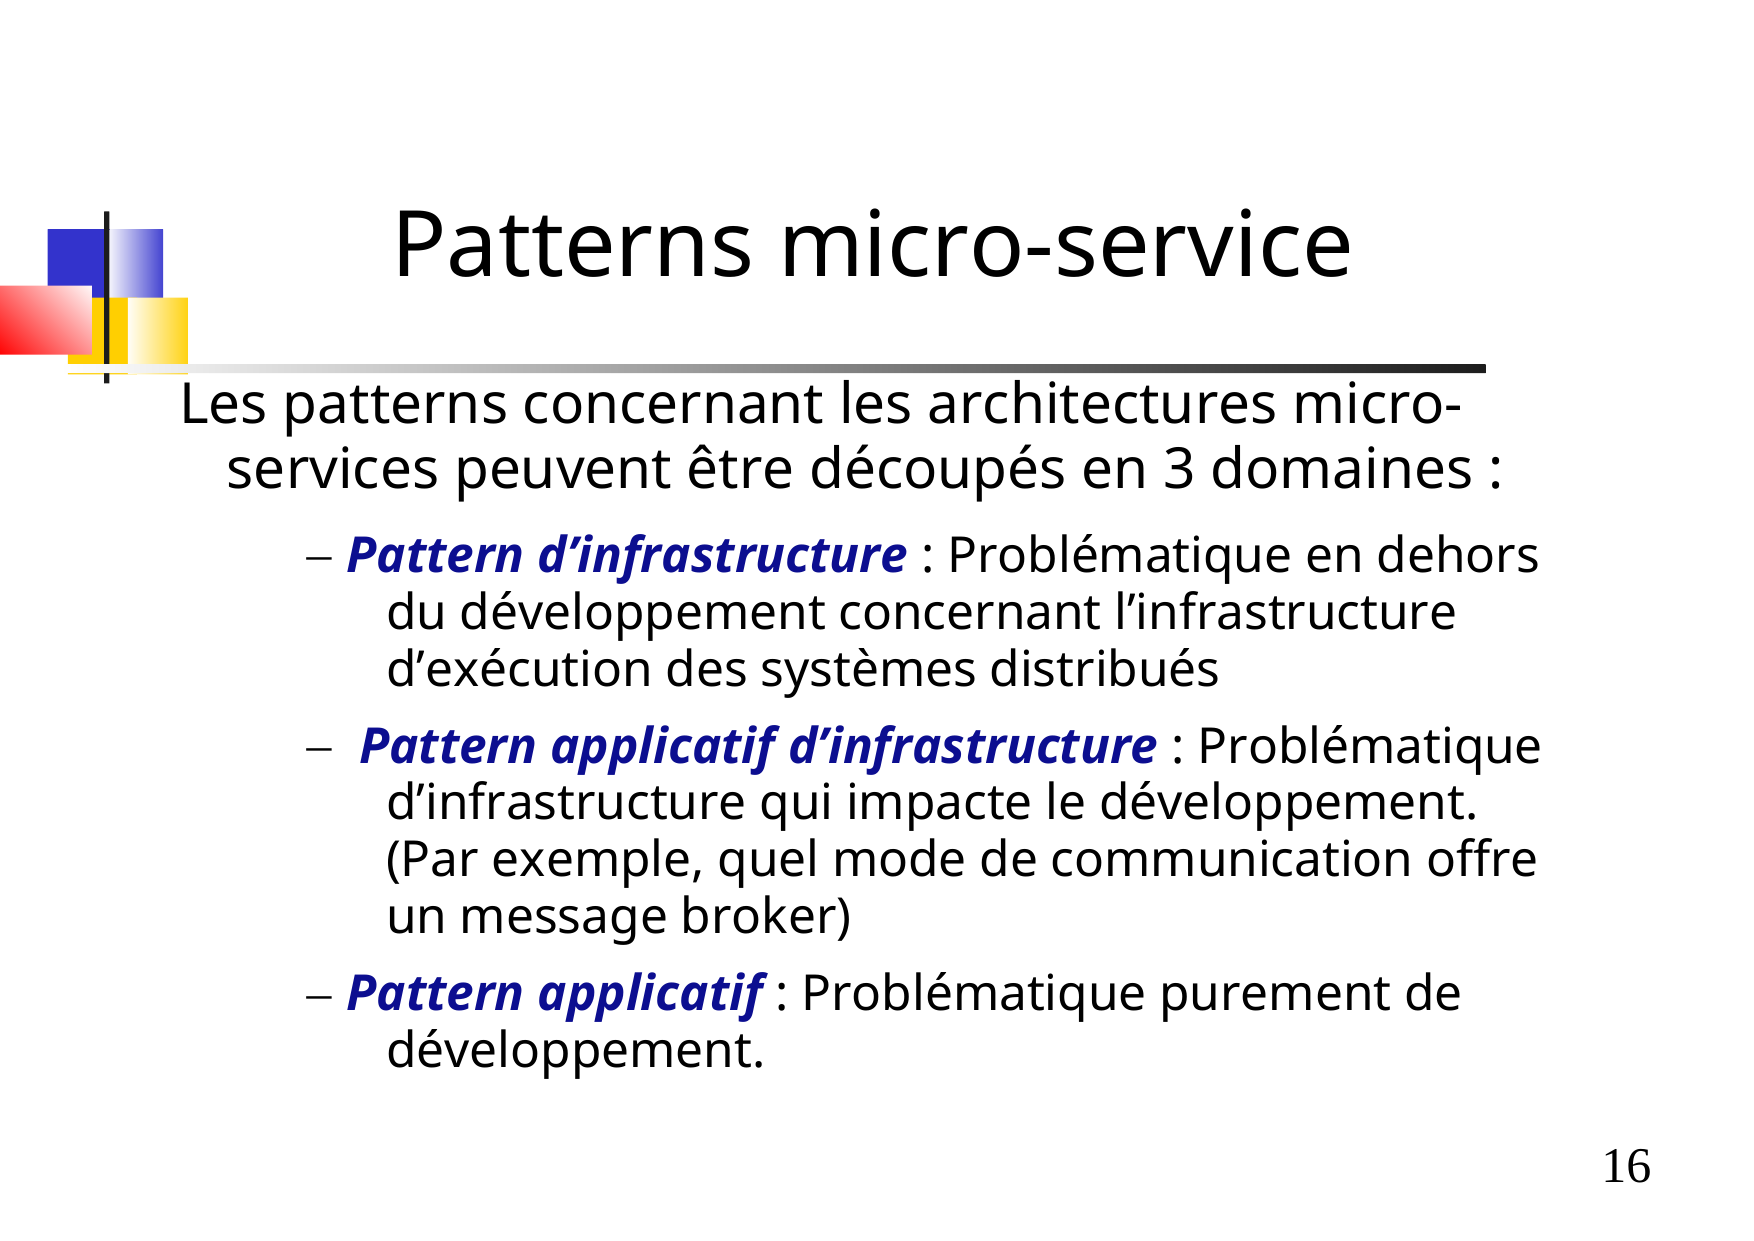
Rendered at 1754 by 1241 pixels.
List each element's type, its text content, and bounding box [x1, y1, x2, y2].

title Patterns micro-service [179, 139, 1567, 351]
list Les patterns concernant les architectures micro-services peuvent être découpés en 3 domaines : Pattern d’infrastructure : Problématique en dehors du développement concernant l’infrastructure d’exécution des systèmes distribués Pattern applicatif d’infrastructure : Problématique d’infrastructure qui impacte le développement. (Par exemple, quel mode de communication offre un message broker) Pattern applicatif : Problématique purement de développement. [179, 371, 1567, 1091]
